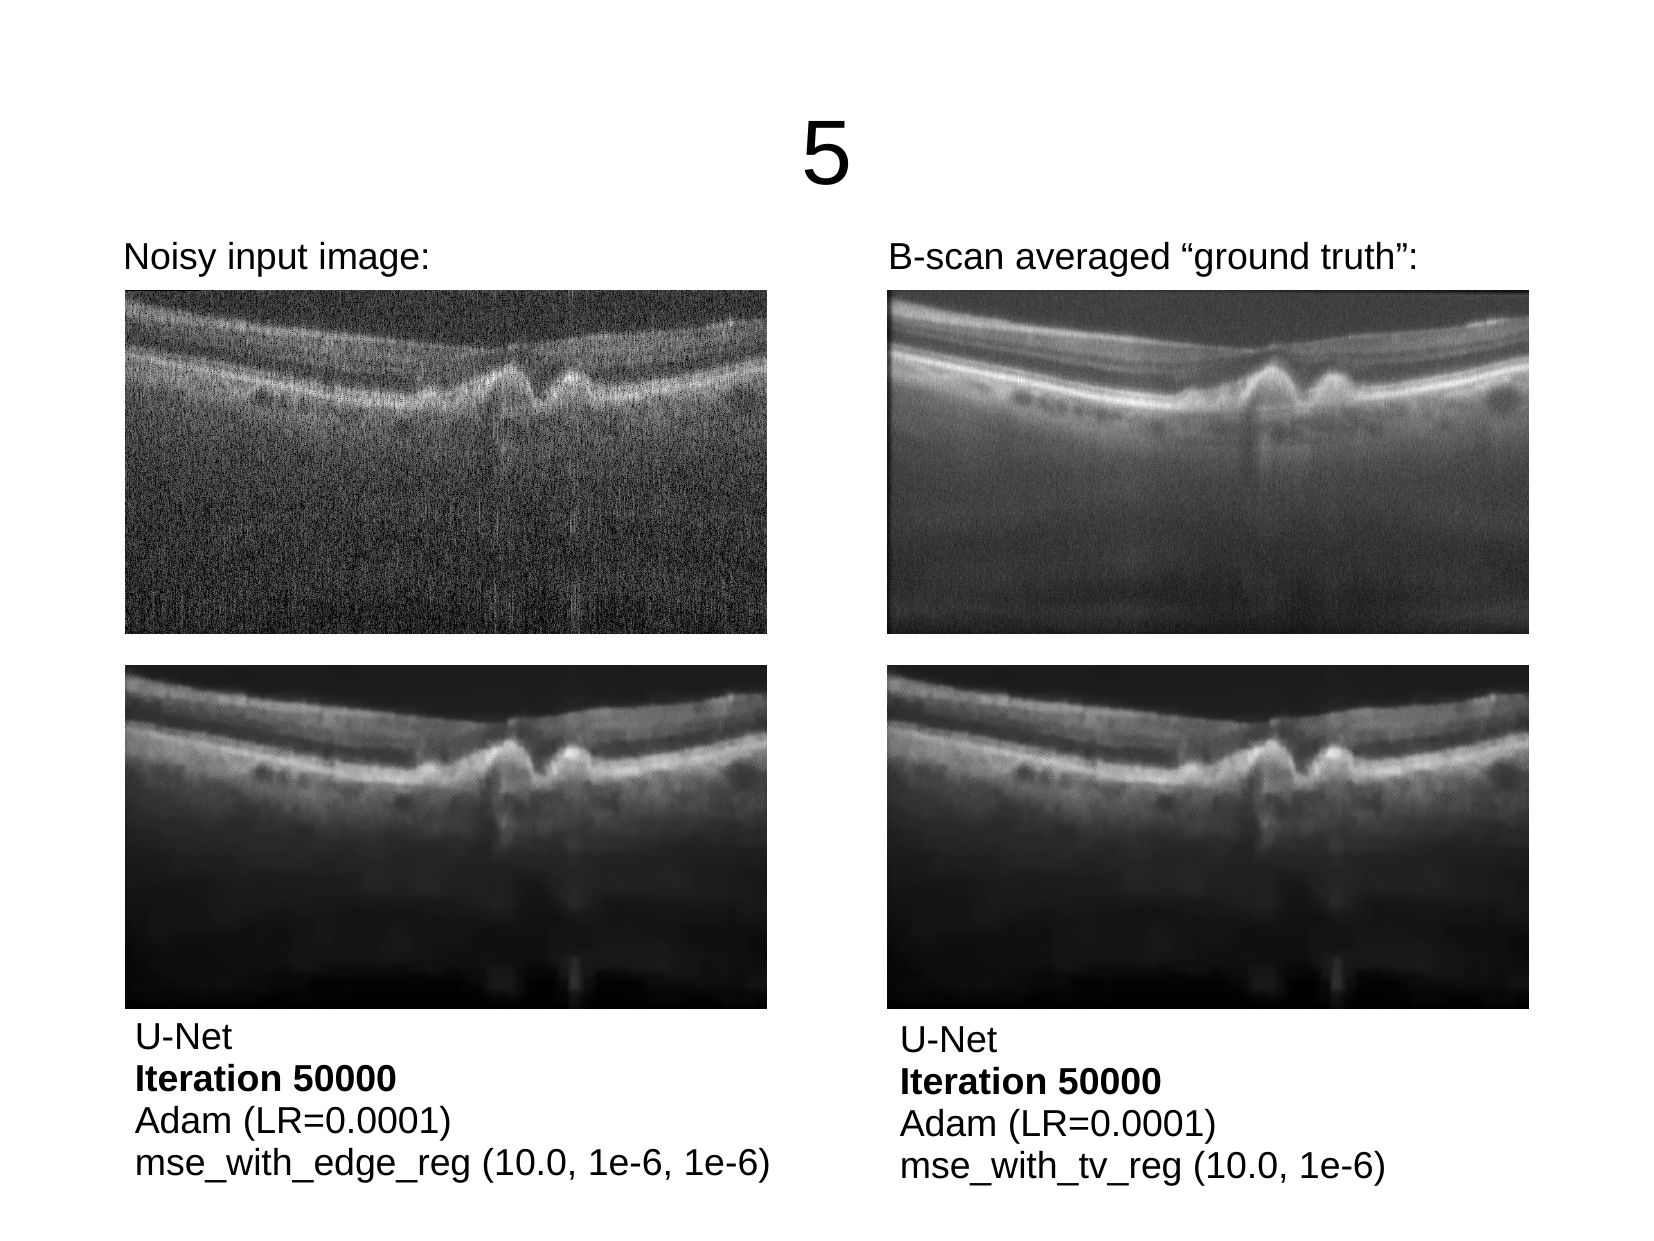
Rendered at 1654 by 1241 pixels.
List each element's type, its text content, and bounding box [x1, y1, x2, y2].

text_box B-scan averaged “ground truth”: [873, 228, 1434, 286]
text_box Noisy input image: [108, 227, 446, 285]
picture [887, 665, 1529, 1009]
title 5 [82, 49, 1571, 257]
text_box U-Net Iteration 50000 Adam (LR=0.0001) mse_with_tv_reg (10.0, 1e-6) [885, 1011, 1402, 1195]
text_box U-Net Iteration 50000 Adam (LR=0.0001) mse_with_edge_reg (10.0, 1e-6, 1e-6) [120, 1008, 786, 1192]
picture [125, 665, 767, 1008]
picture [887, 290, 1529, 634]
picture [125, 290, 767, 634]
